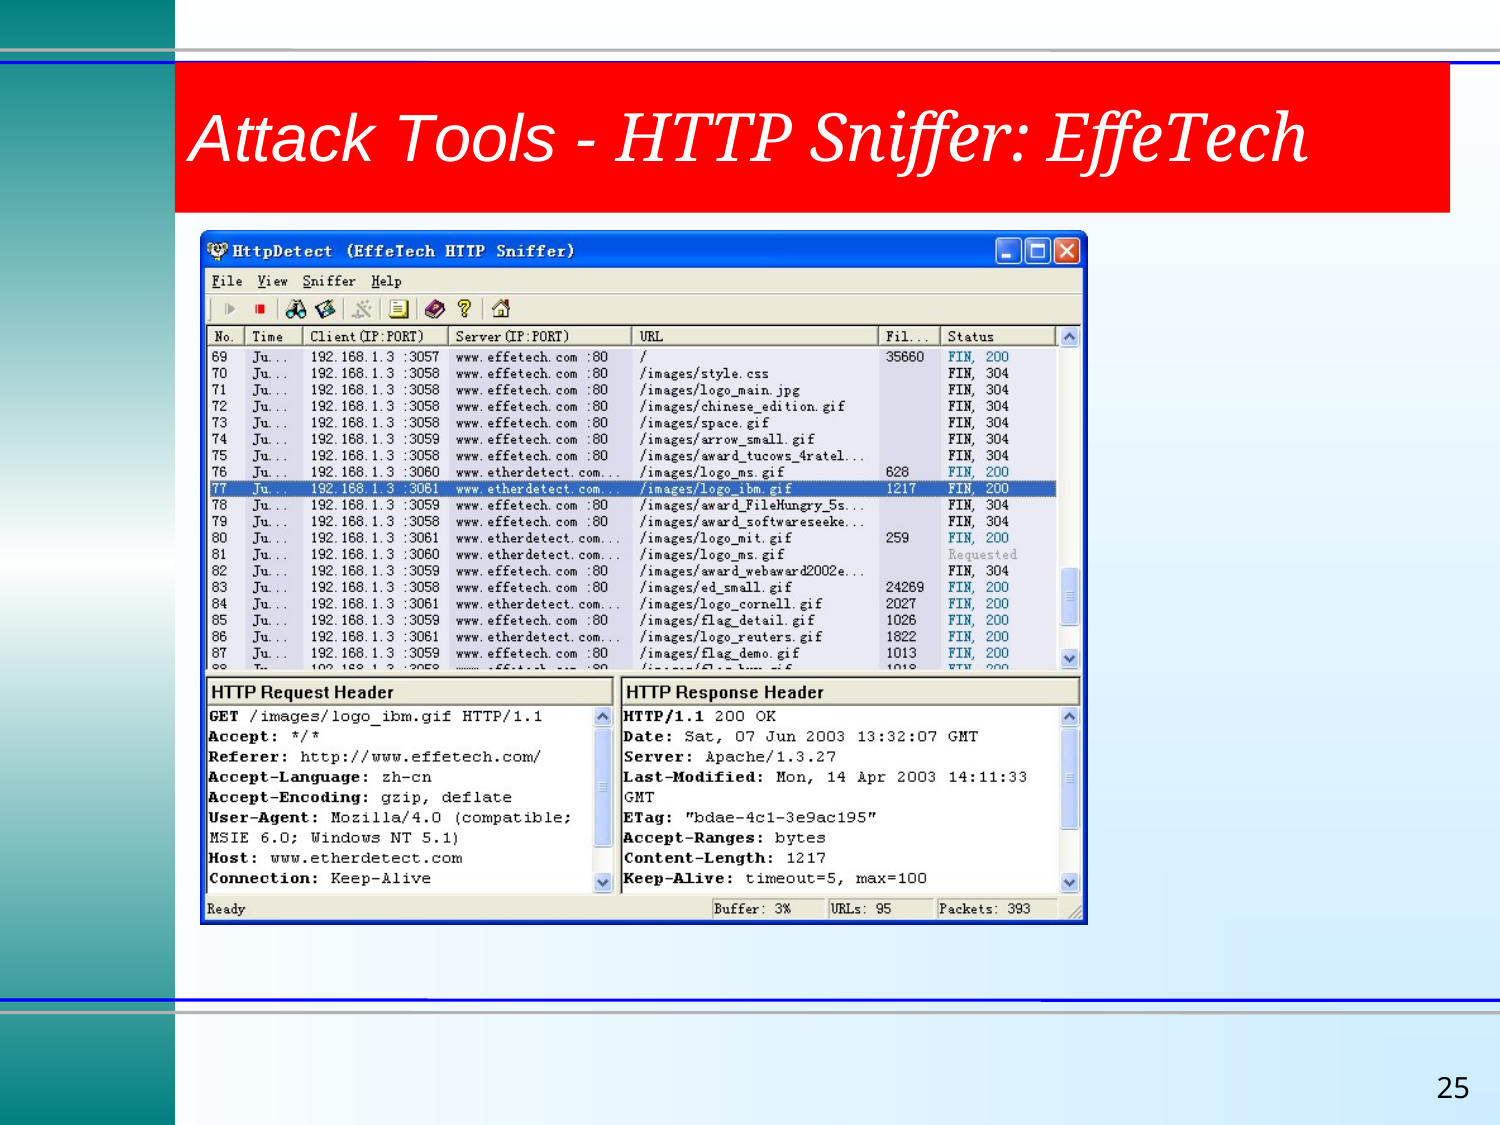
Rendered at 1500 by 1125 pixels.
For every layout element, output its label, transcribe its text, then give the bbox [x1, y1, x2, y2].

picture [175, 1015, 1500, 1125]
picture [175, 0, 1500, 48]
picture [175, 65, 1500, 998]
text_box Attack Tools - HTTP Sniffer: EffeTech [174, 62, 1451, 213]
picture [175, 52, 1500, 61]
picture [175, 1002, 1500, 1011]
